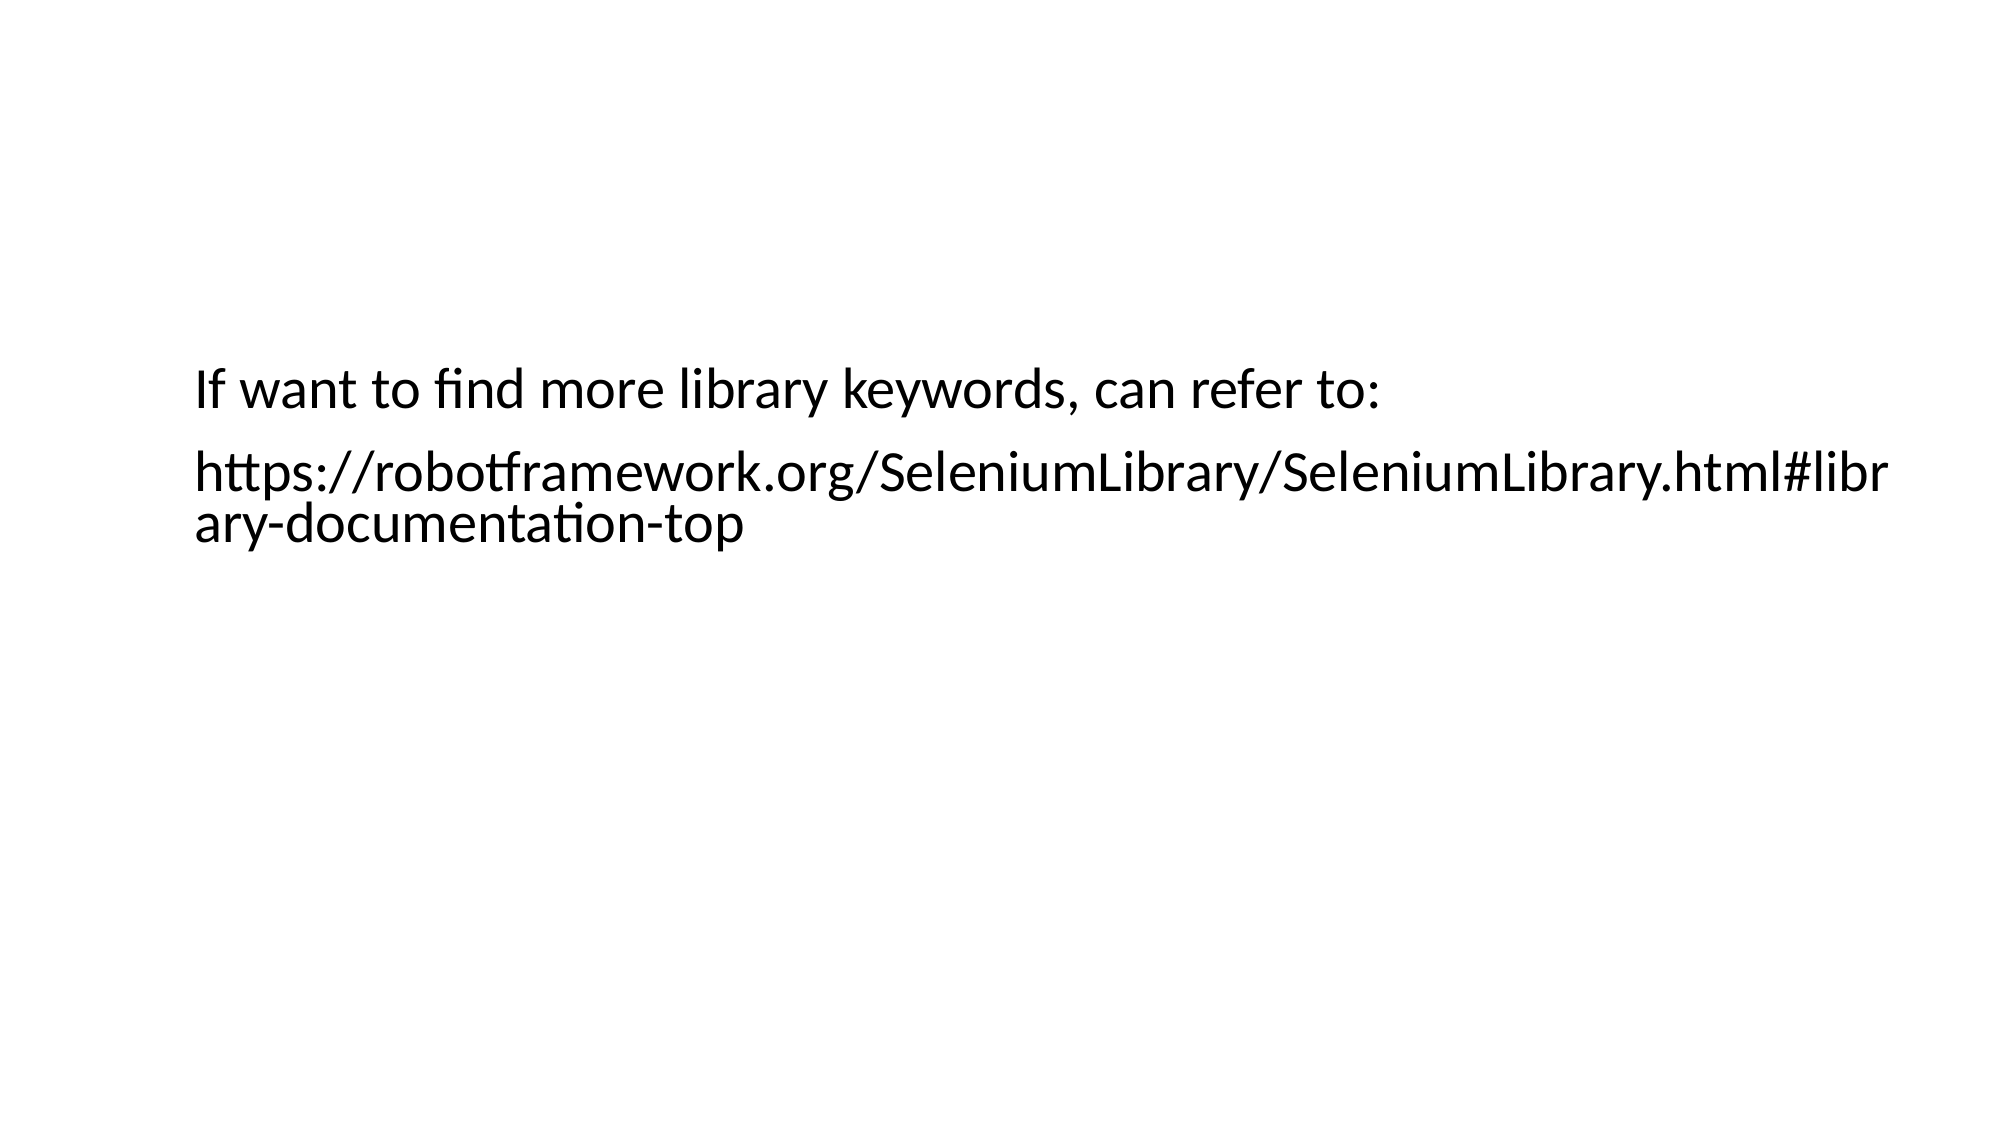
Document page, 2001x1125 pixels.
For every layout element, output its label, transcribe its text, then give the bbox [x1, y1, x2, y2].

list If want to find more library keywords, can refer to: https://robotframework.org/SeleniumLibrary/SeleniumLibrary.html#library-documentation-top [179, 350, 1905, 925]
